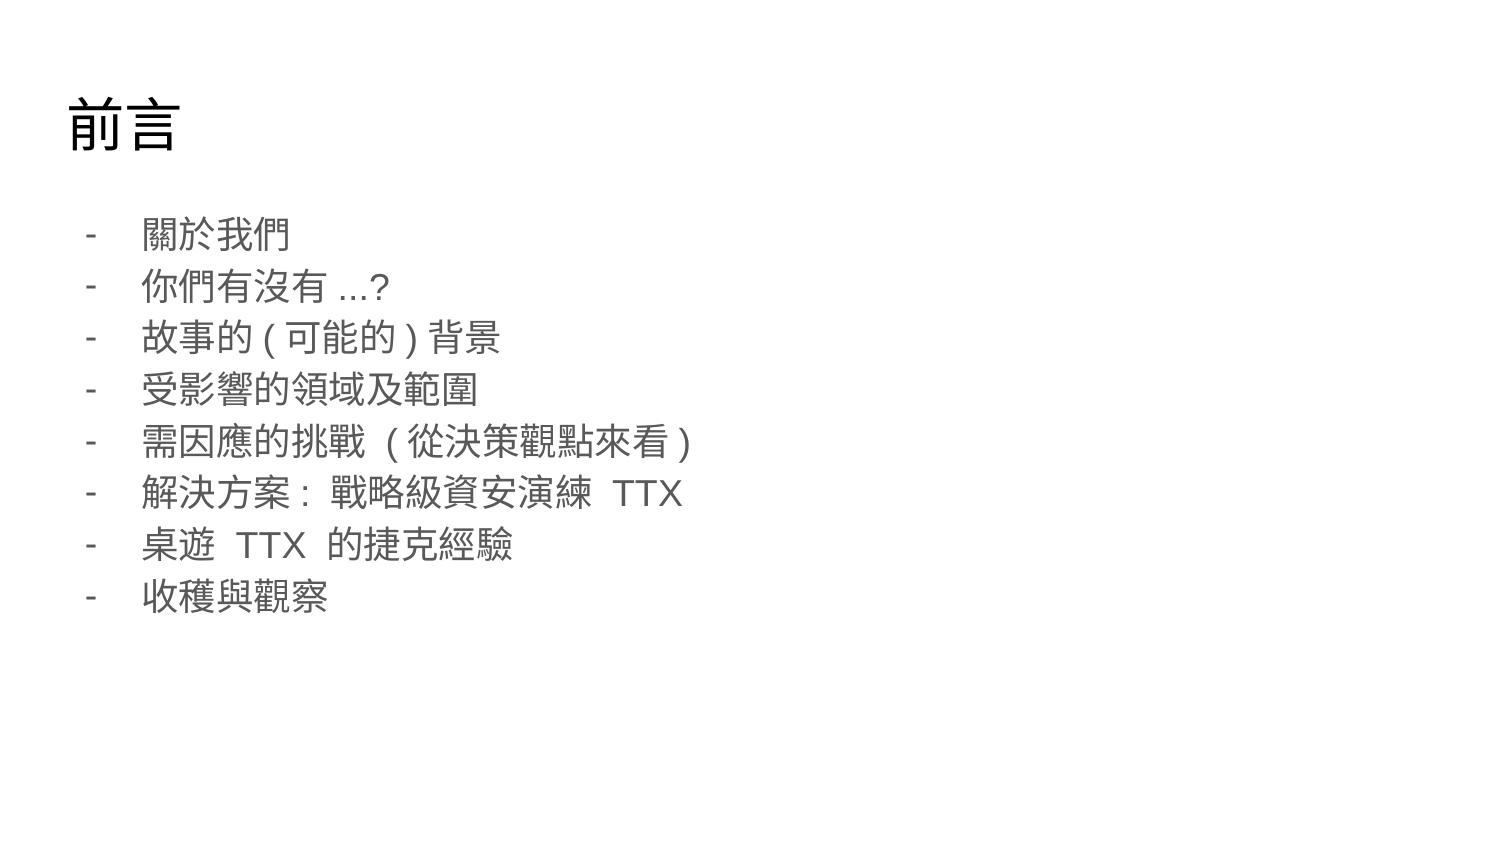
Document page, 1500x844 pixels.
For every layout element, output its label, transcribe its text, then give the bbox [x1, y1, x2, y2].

list 關於我們 你們有沒有...? 故事的(可能的)背景 受影響的領域及範圍 需因應的挑戰 (從決策觀點來看) 解決方案: 戰略級資安演練 TTX 桌遊 TTX 的捷克經驗 收穫與觀察 [51, 189, 1449, 750]
title 前言 [51, 72, 1449, 167]
